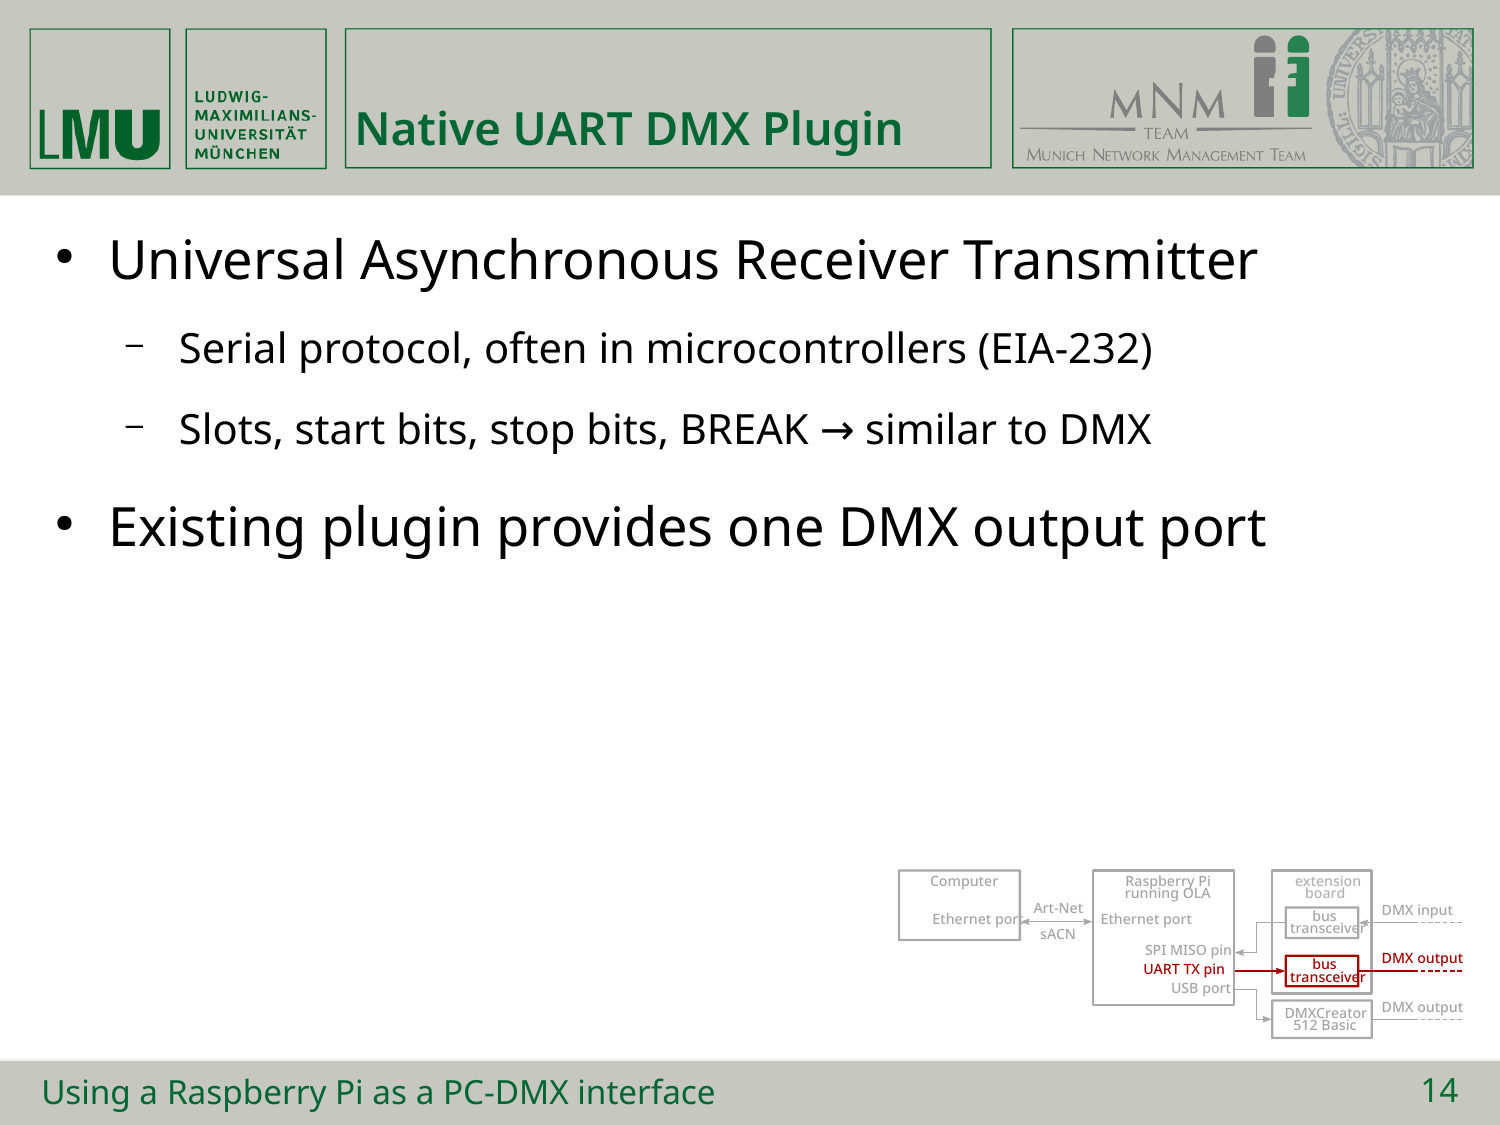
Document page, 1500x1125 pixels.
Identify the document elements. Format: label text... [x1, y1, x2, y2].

picture [0, 0, 1500, 196]
picture [897, 869, 1465, 1040]
list Universal Asynchronous Receiver Transmitter Serial protocol, often in microcontrollers (EIA-232) Slots, start bits, stop bits, BREAK → similar to DMX Existing plugin provides one DMX output port [37, 221, 1459, 605]
title Native UART DMX Plugin [342, 29, 993, 171]
picture [0, 1059, 1500, 1125]
